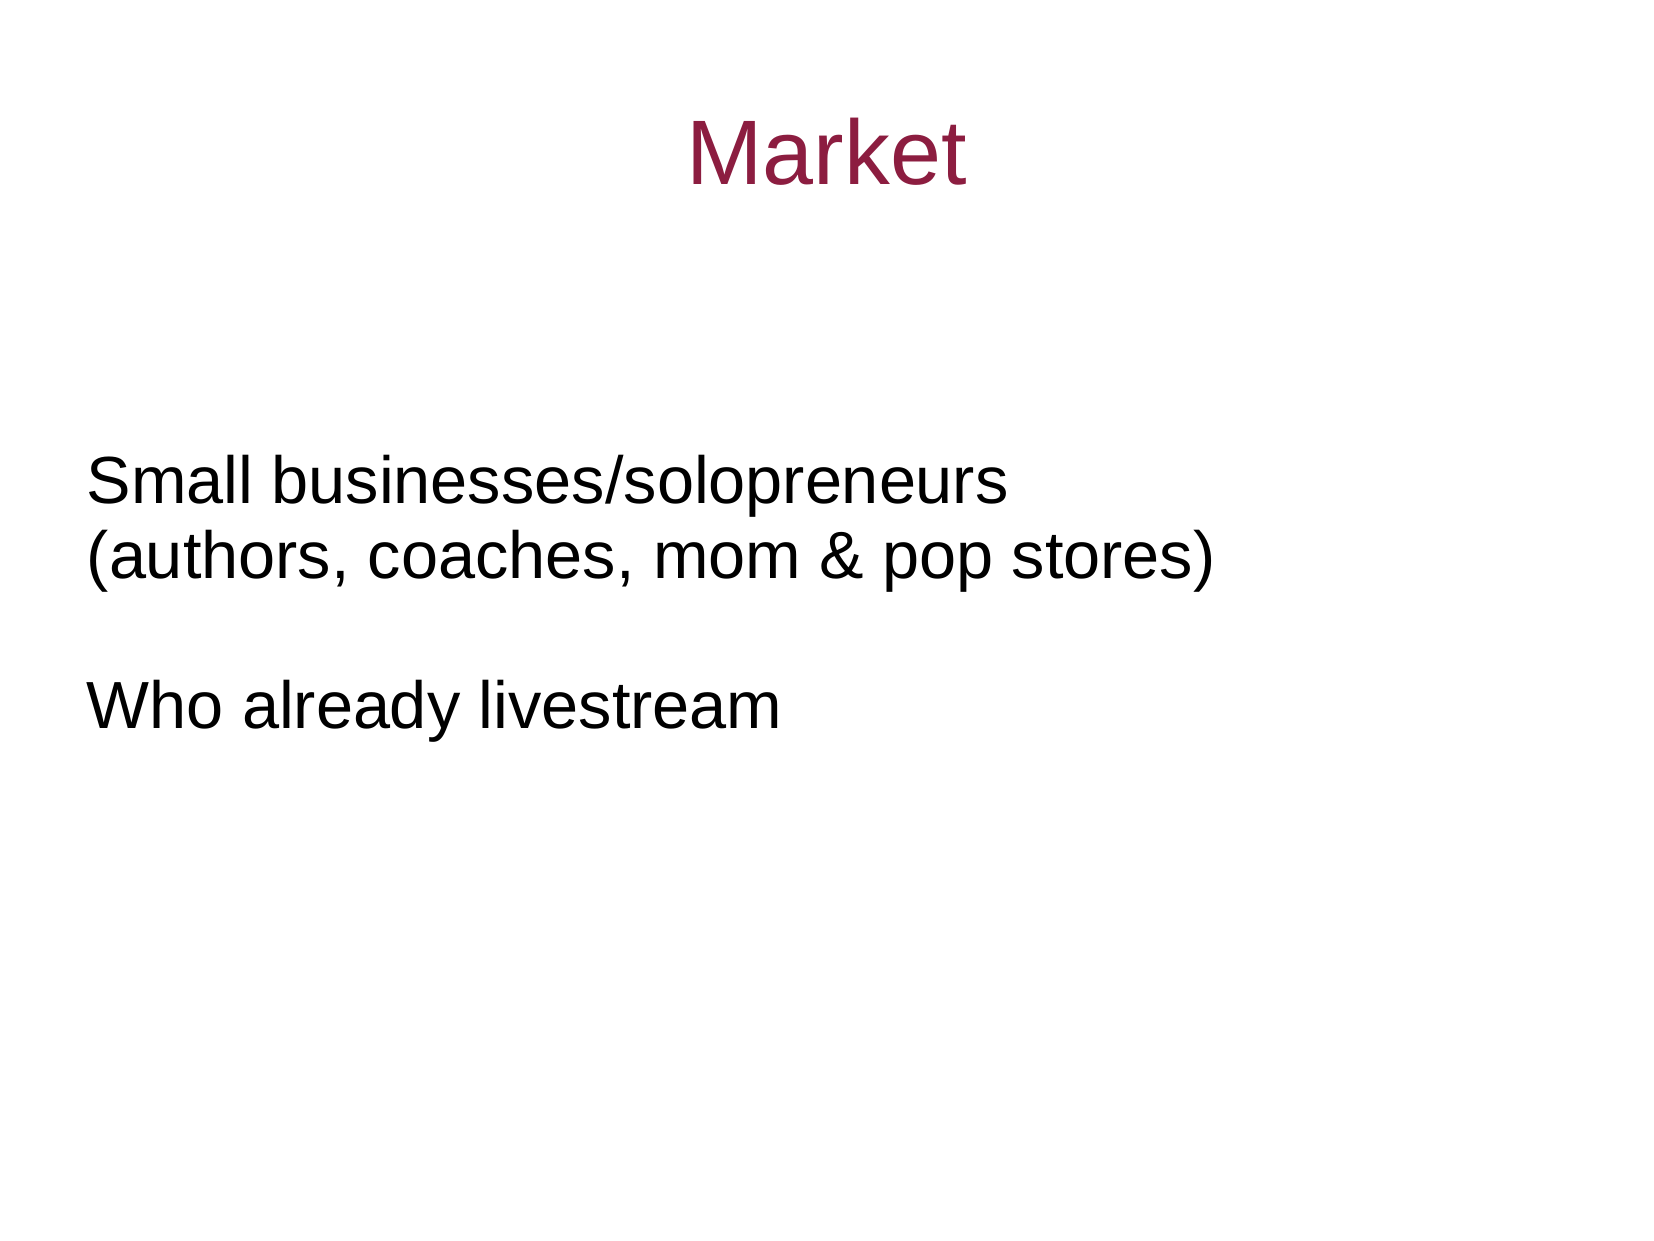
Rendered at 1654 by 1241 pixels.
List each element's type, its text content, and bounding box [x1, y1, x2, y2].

title Market [82, 49, 1571, 257]
subtitle Small businesses/solopreneurs (authors, coaches, mom & pop stores) Who already livestream [86, 270, 1576, 991]
